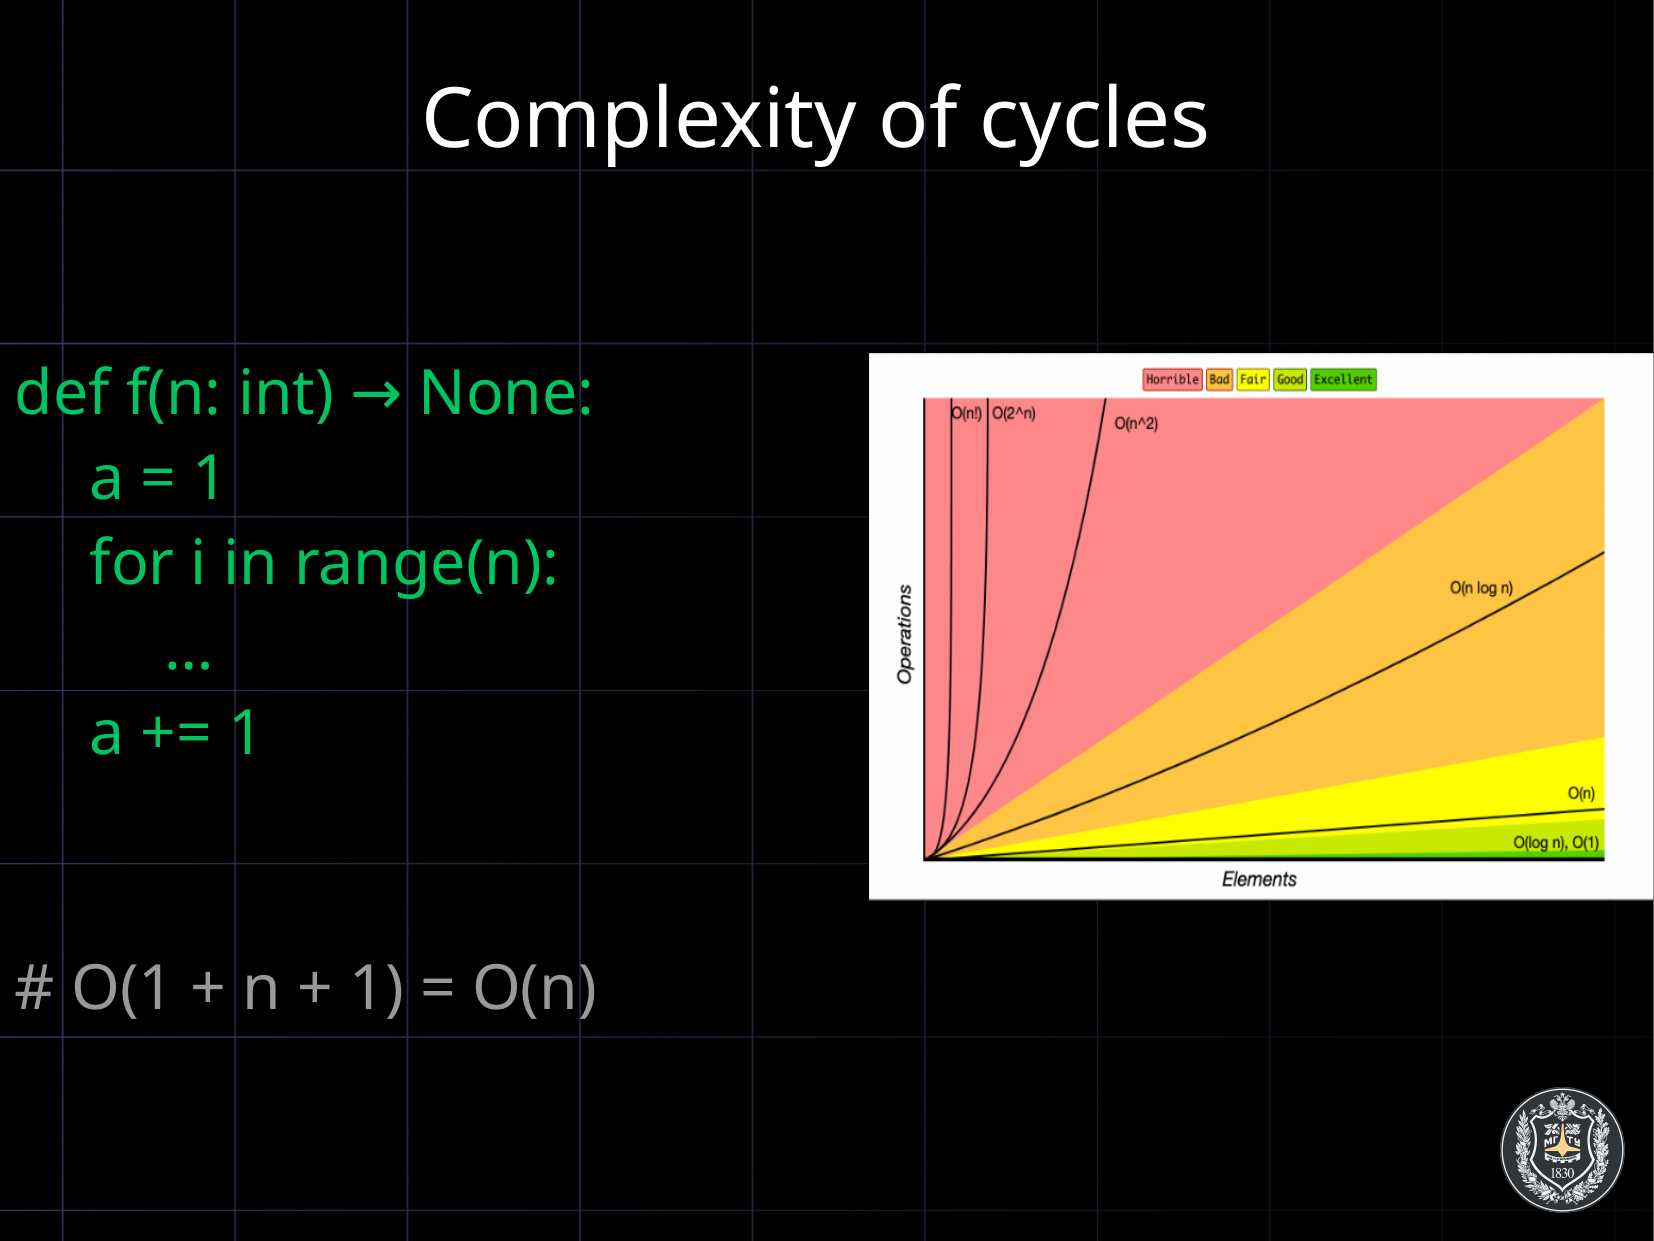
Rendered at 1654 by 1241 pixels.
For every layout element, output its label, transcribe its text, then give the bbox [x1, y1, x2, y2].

picture [0, 0, 1654, 1241]
title Complexity of cycles [82, 37, 1571, 193]
text_box def f(n: int) → None: a = 1 for i in range(n): … a += 1 # O(1 + n + 1) = O(n) [0, 340, 826, 938]
